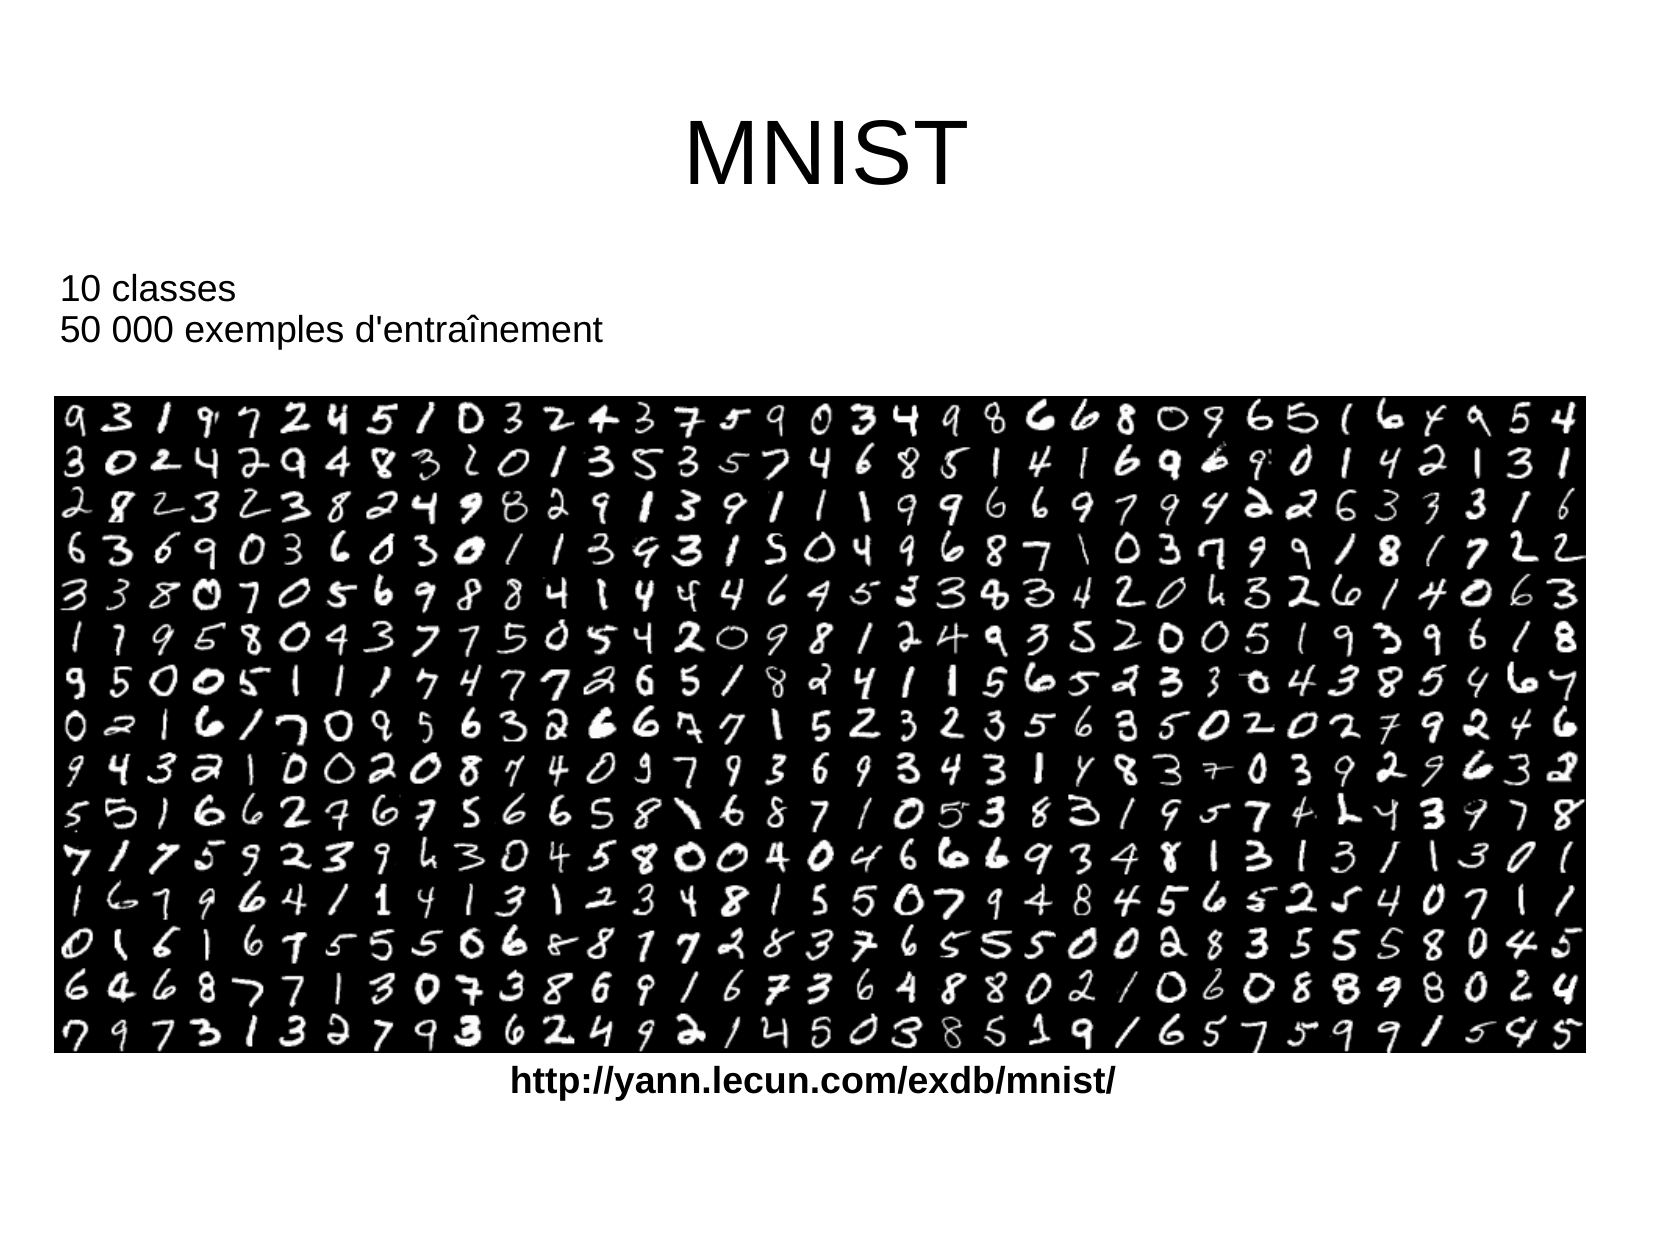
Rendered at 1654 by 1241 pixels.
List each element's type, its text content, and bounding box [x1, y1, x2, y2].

title MNIST [82, 49, 1571, 257]
text_box 10 classes 50 000 exemples d'entraînement [45, 259, 796, 359]
text_box http://yann.lecun.com/exdb/mnist/ [495, 1052, 1132, 1110]
picture [54, 396, 1586, 1053]
